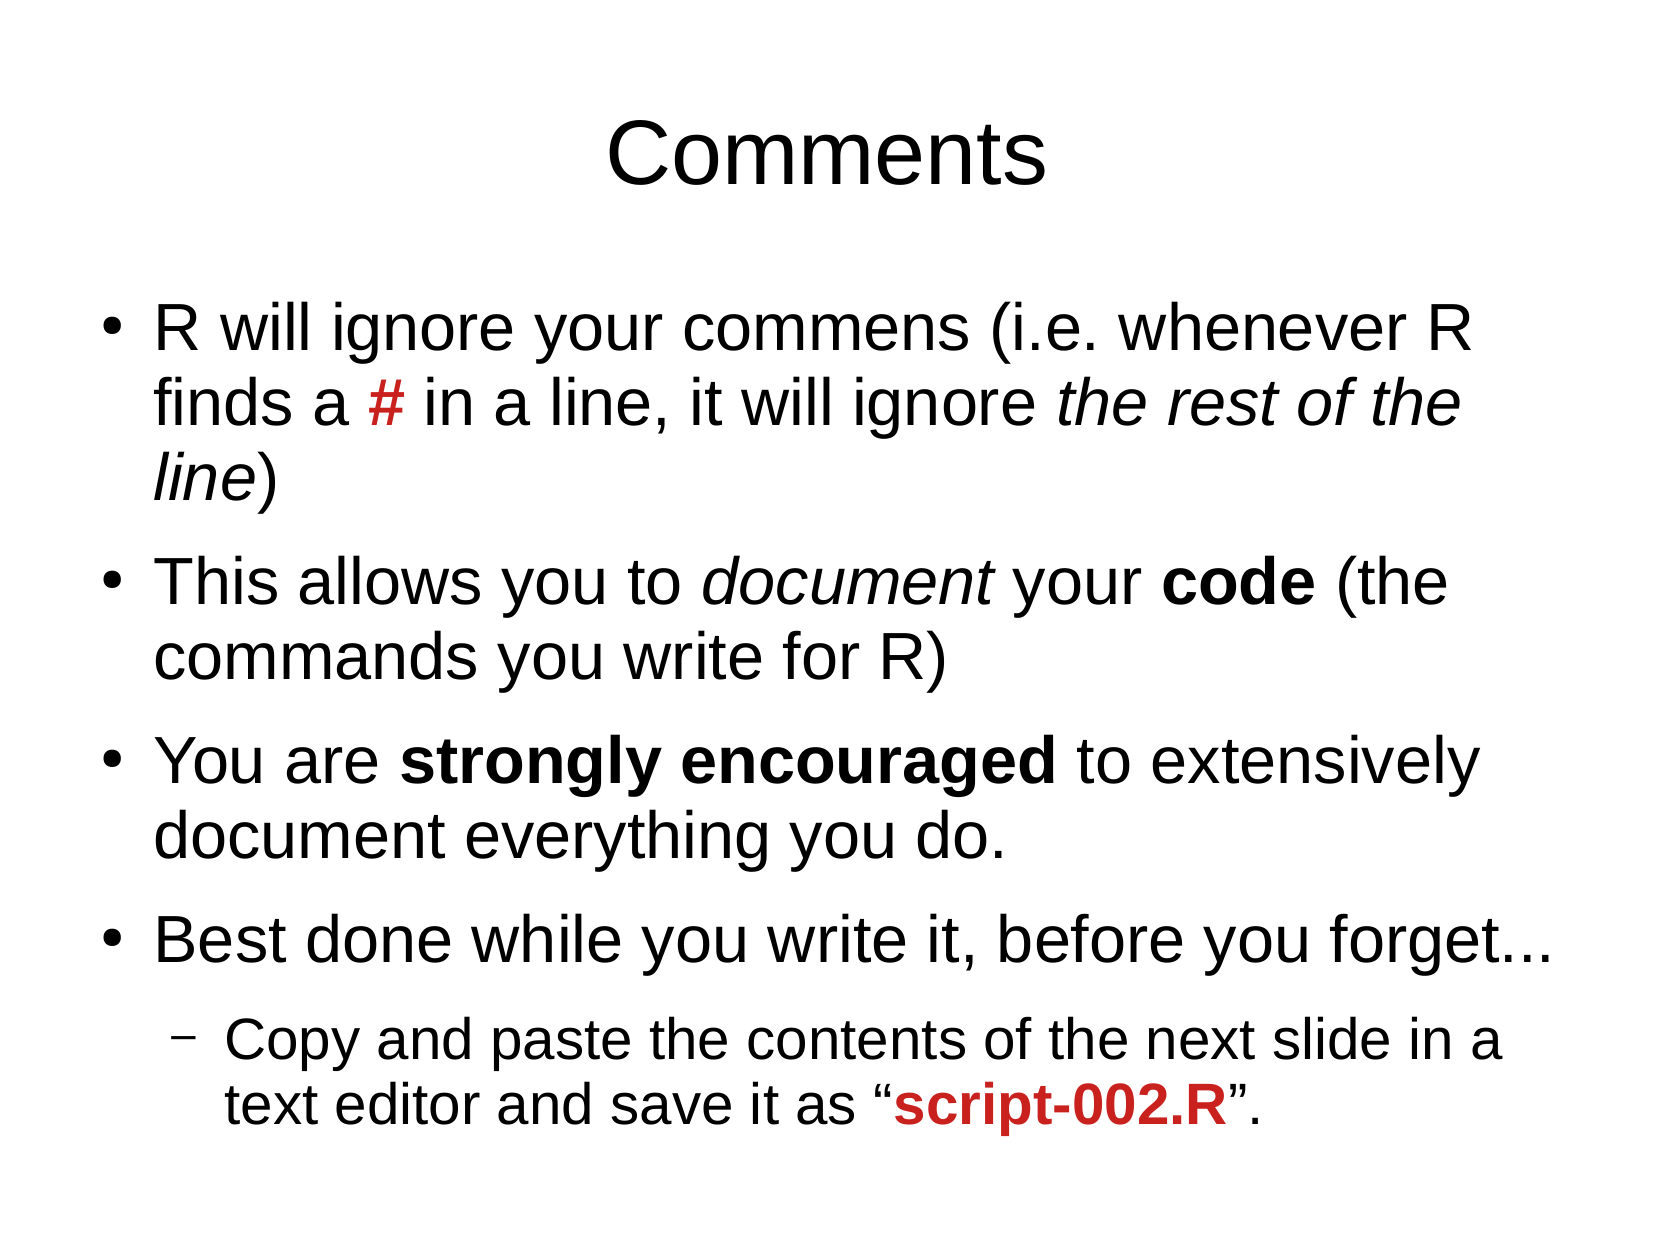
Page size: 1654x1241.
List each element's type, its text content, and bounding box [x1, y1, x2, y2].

title Comments [82, 49, 1571, 257]
list R will ignore your commens (i.e. whenever R finds a # in a line, it will ignore the rest of the line) This allows you to document your code (the commands you write for R) You are strongly encouraged to extensively document everything you do. Best done while you write it, before you forget... Copy and paste the contents of the next slide in a text editor and save it as “script-002.R”. [82, 290, 1571, 1170]
